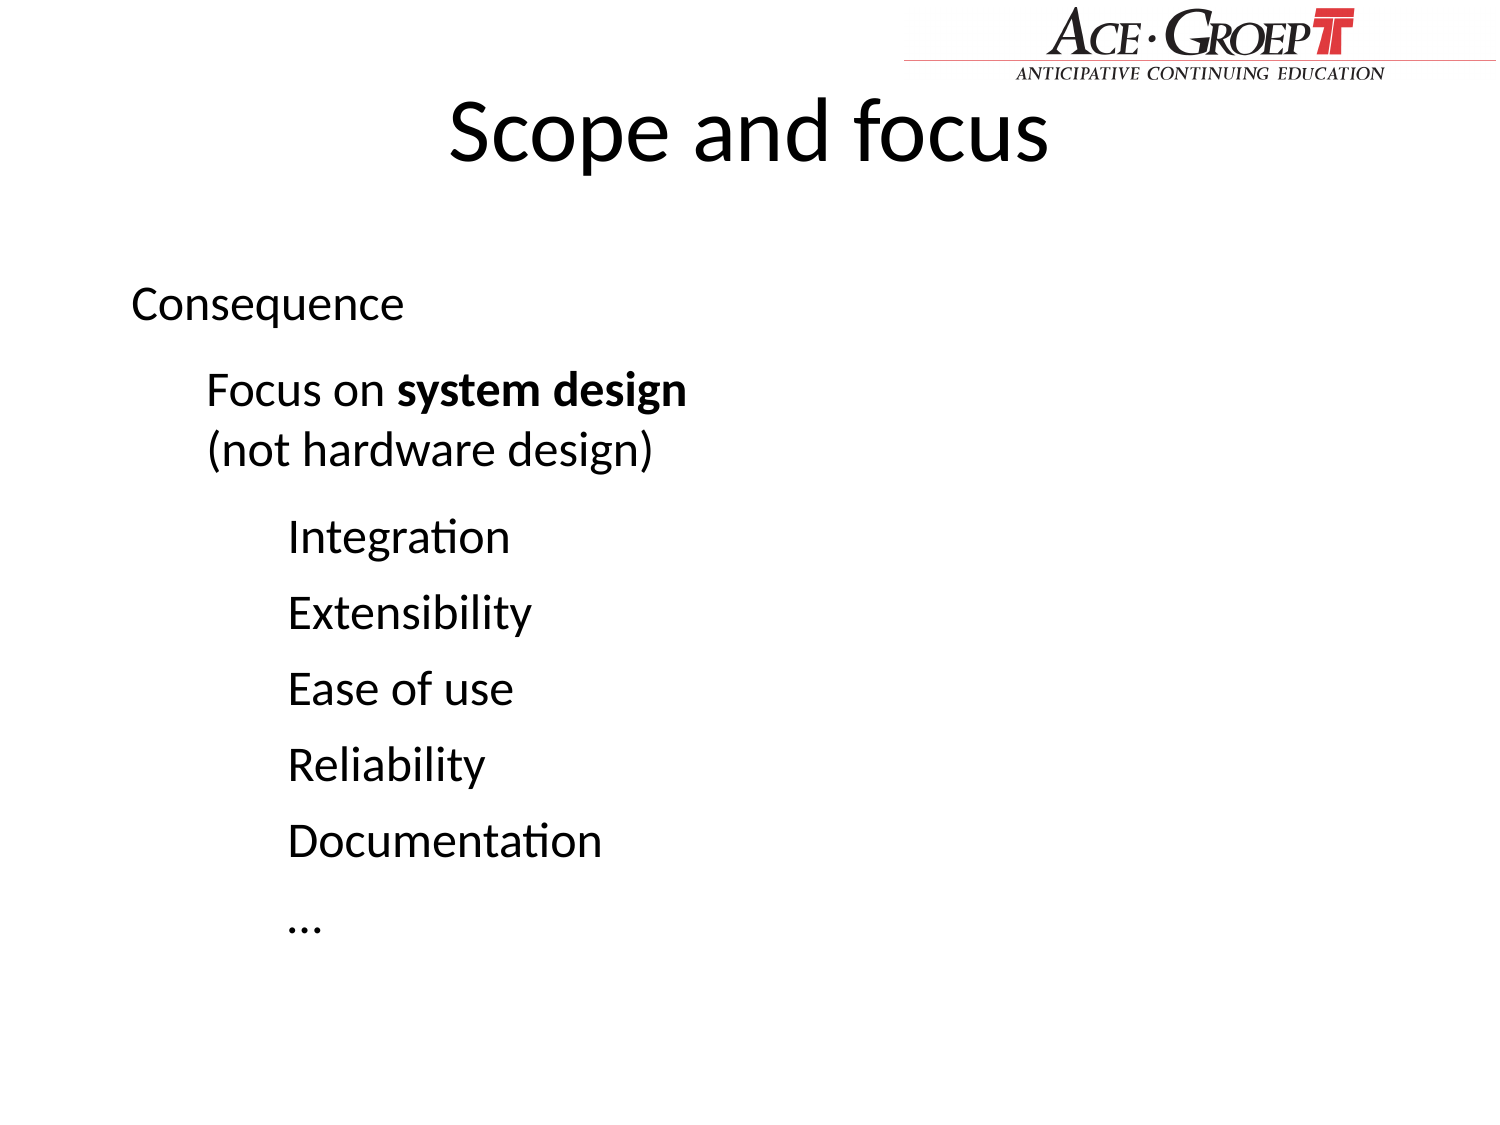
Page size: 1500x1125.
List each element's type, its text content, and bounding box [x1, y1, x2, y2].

list Consequence Focus on system design (not hardware design) Integration Extensibility Ease of use Reliability Documentation … [60, 262, 1411, 1006]
picture [904, 7, 1496, 80]
title Scope and focus [75, 45, 1425, 233]
